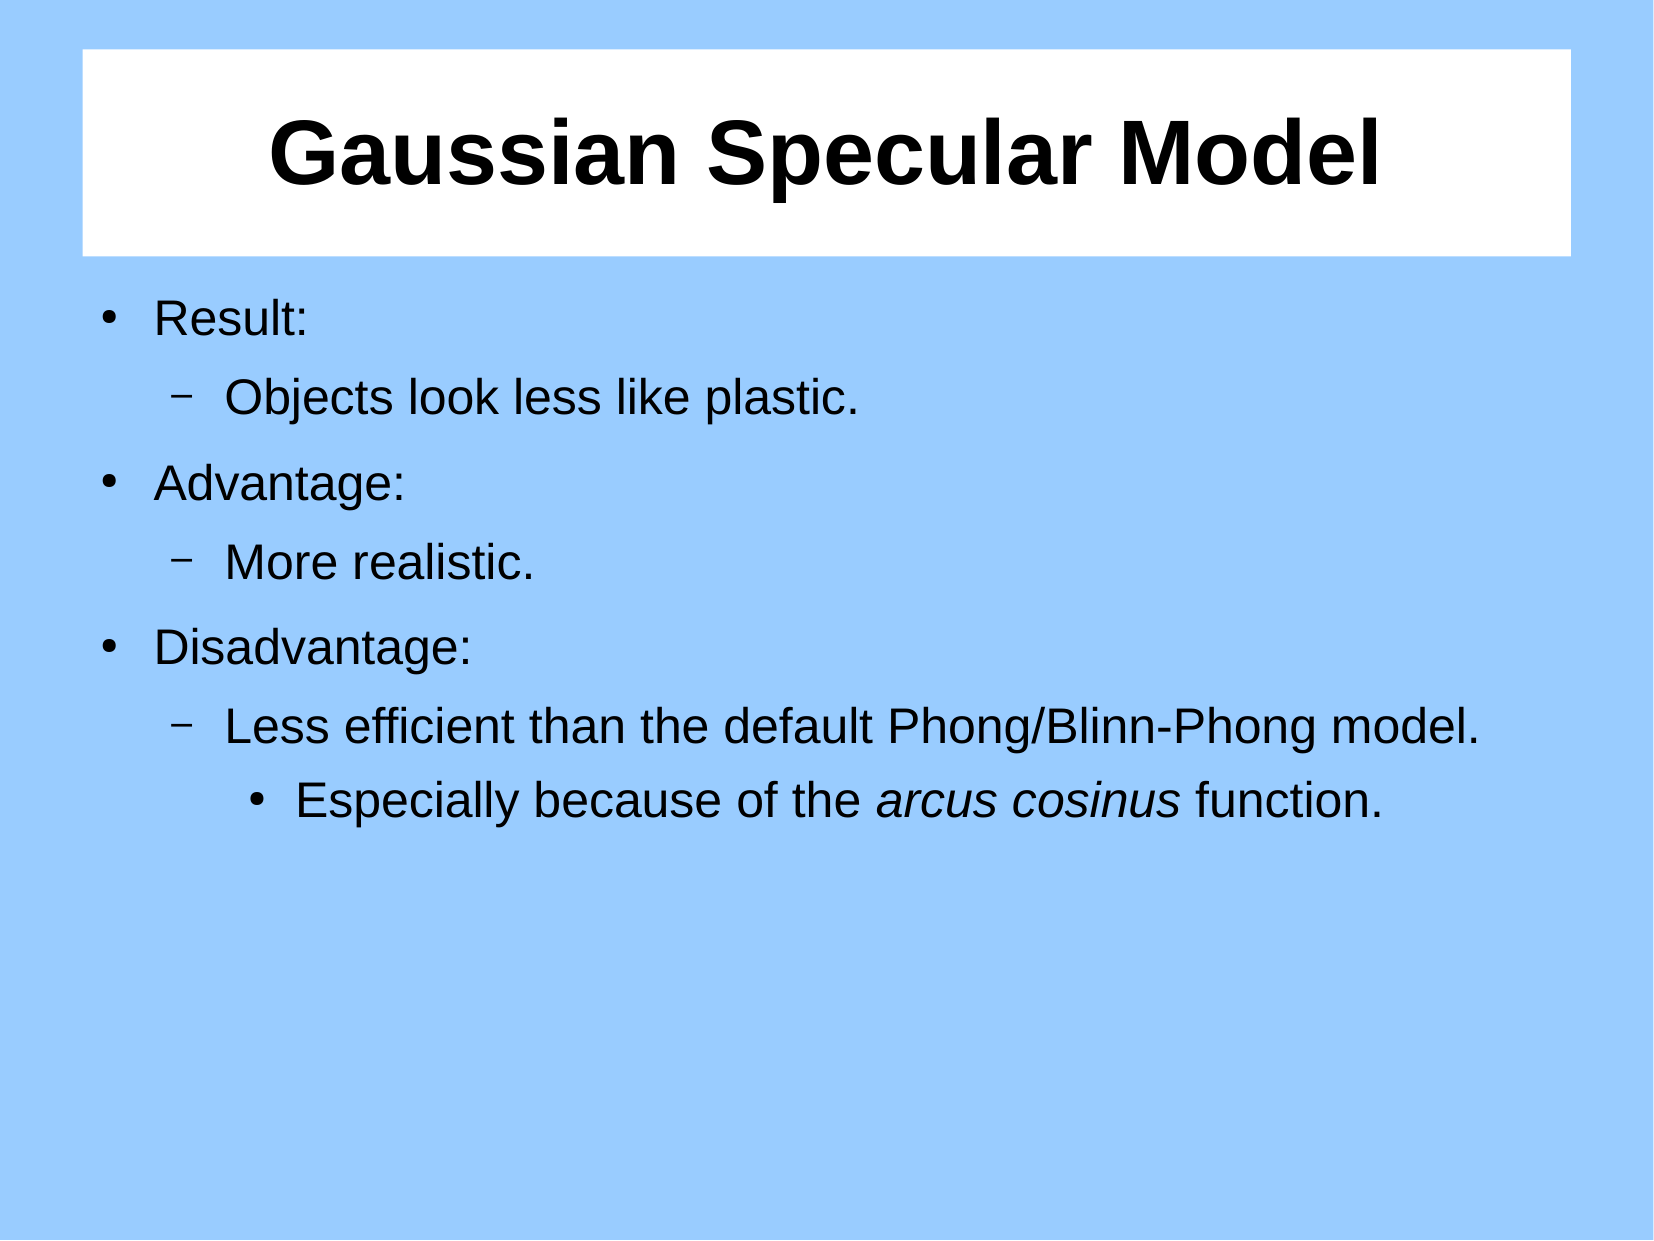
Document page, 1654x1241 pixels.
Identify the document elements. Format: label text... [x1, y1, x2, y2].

list Result: Objects look less like plastic. Advantage: More realistic. Disadvantage: Less efficient than the default Phong/Blinn-Phong model. Especially because of the arcus cosinus function. [82, 290, 1571, 1170]
title Gaussian Specular Model [82, 49, 1571, 257]
